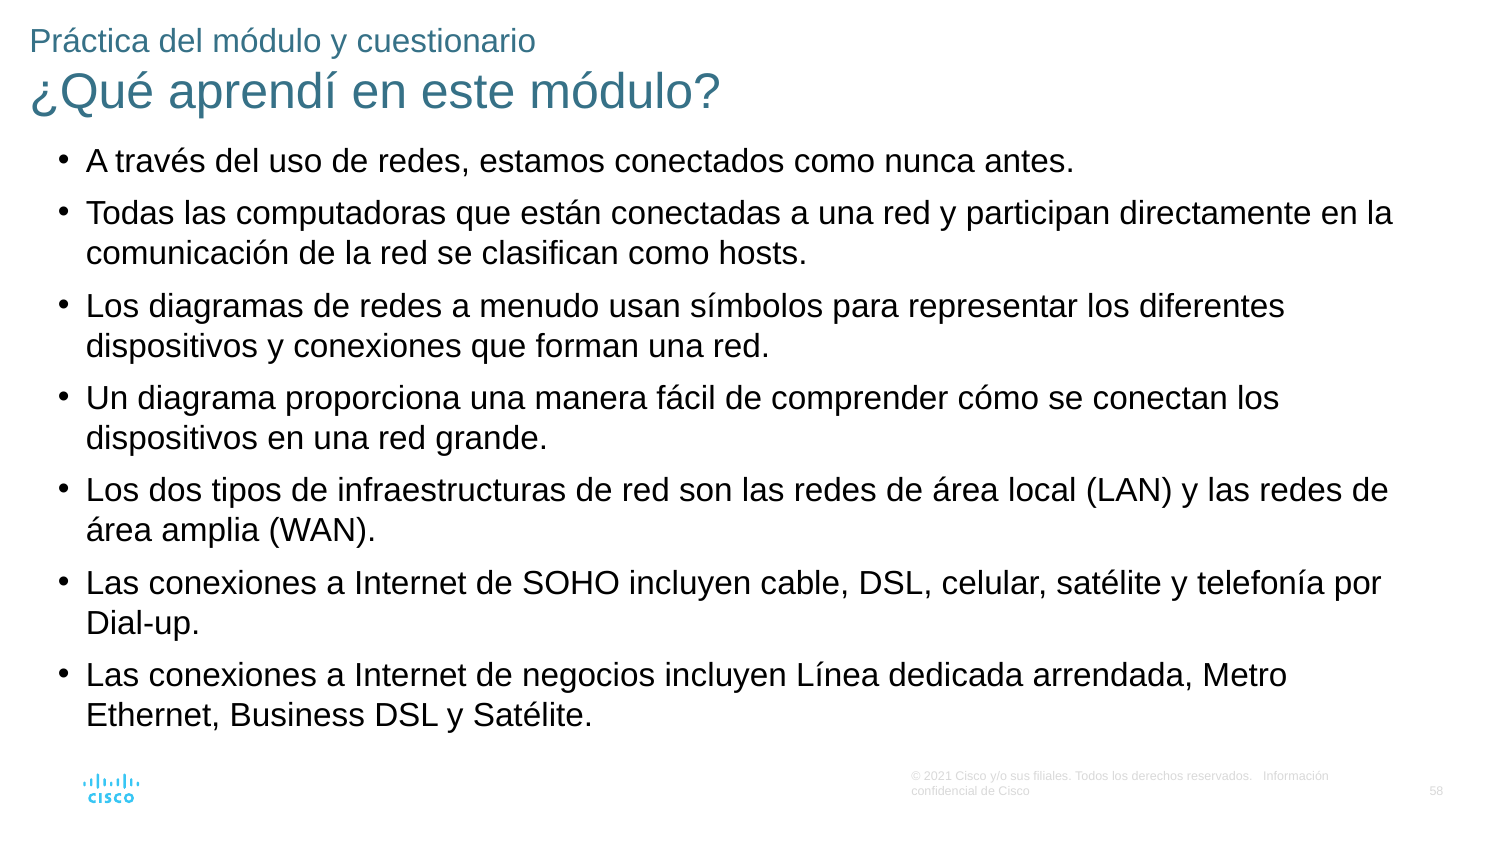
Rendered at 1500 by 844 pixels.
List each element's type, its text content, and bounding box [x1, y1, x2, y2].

list A través del uso de redes, estamos conectados como nunca antes. Todas las computadoras que están conectadas a una red y participan directamente en la comunicación de la red se clasifican como hosts. Los diagramas de redes a menudo usan símbolos para representar los diferentes dispositivos y conexiones que forman una red. Un diagrama proporciona una manera fácil de comprender cómo se conectan los dispositivos en una red grande. Los dos tipos de infraestructuras de red son las redes de área local (LAN) y las redes de área amplia (WAN). Las conexiones a Internet de SOHO incluyen cable, DSL, celular, satélite y telefonía por Dial-up. Las conexiones a Internet de negocios incluyen Línea dedicada arrendada, Metro Ethernet, Business DSL y Satélite. [0, 131, 1451, 719]
title Práctica del módulo y cuestionario ¿Qué aprendí en este módulo? [14, 6, 762, 131]
